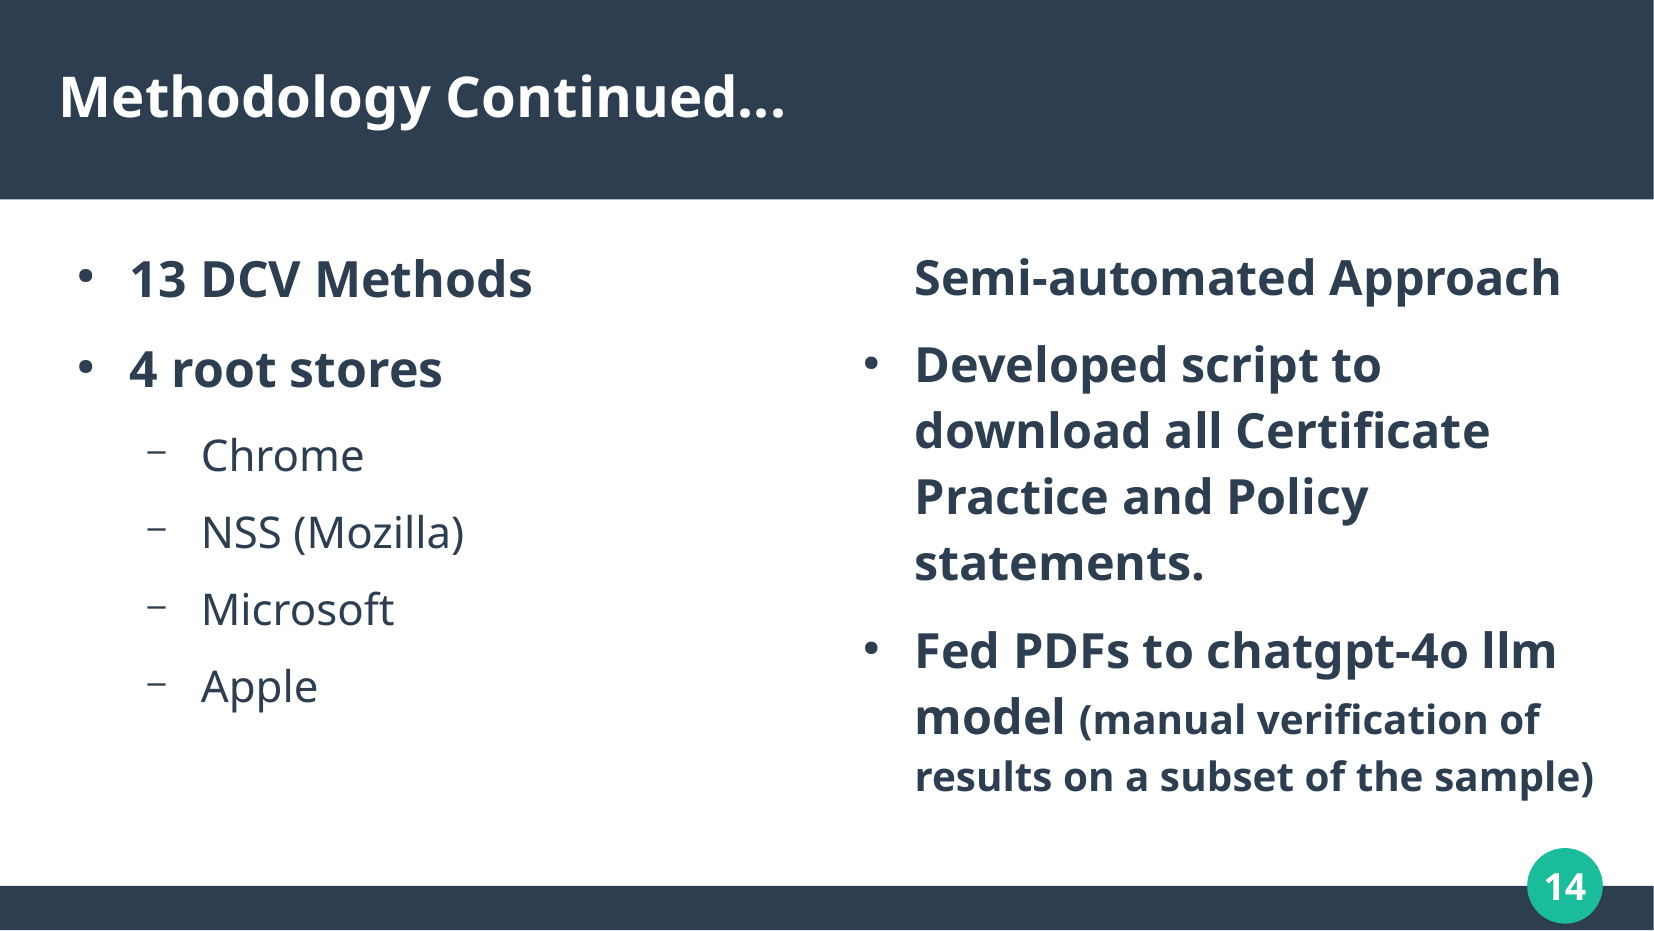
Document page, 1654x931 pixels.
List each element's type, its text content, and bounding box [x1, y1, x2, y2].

list 13 DCV Methods 4 root stores Chrome NSS (Mozilla) Microsoft Apple [59, 243, 809, 864]
title Methodology Continued... [59, 37, 1595, 155]
list Semi-automated Approach Developed script to download all Certificate Practice and Policy statements. Fed PDFs to chatgpt-4o llm model (manual verification of results on a subset of the sample) [845, 243, 1596, 864]
